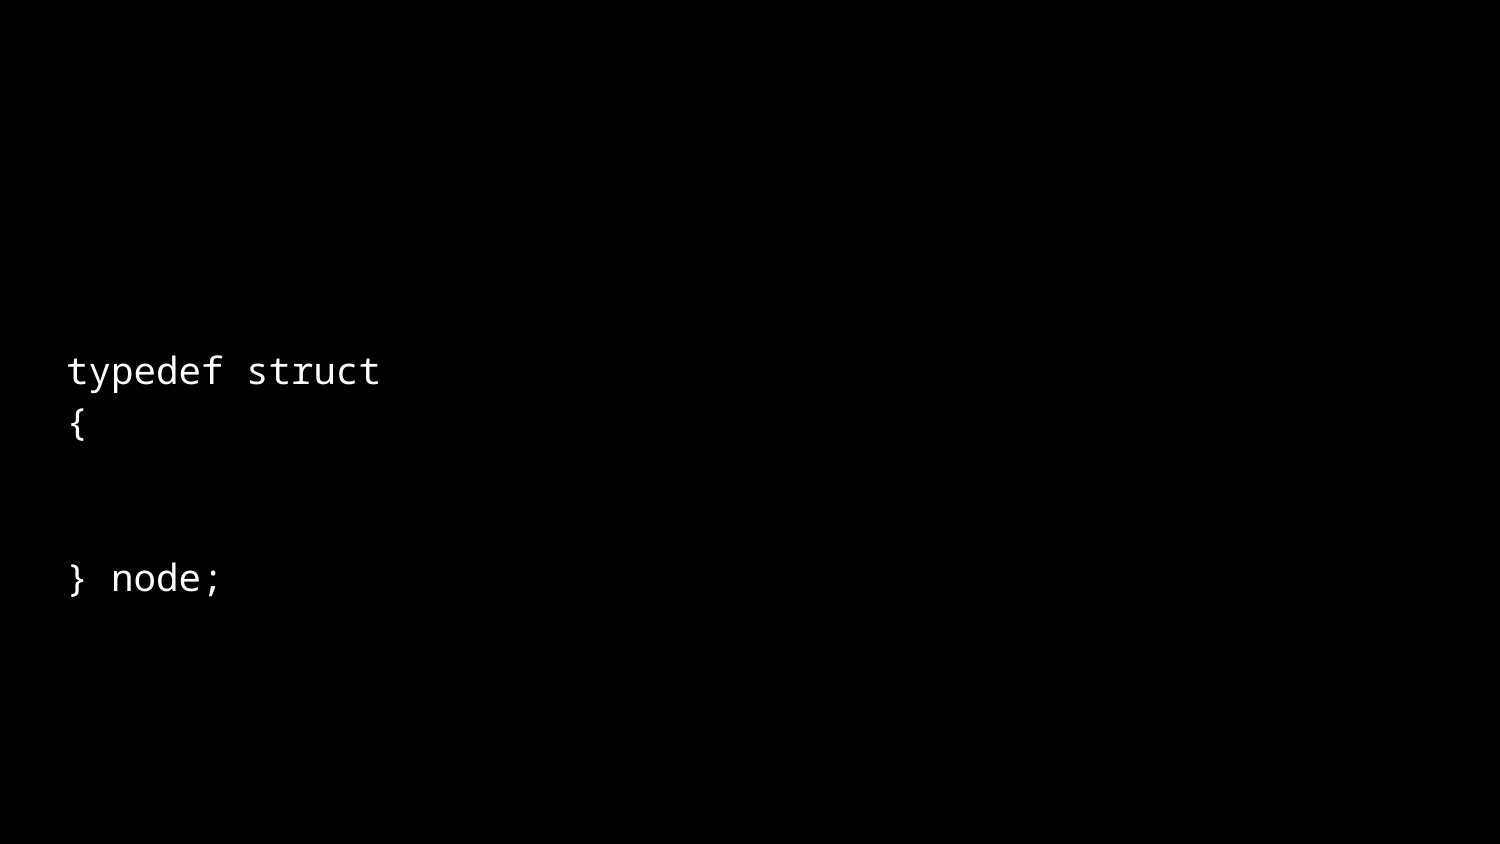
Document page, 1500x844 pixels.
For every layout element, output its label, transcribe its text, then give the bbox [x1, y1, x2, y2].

list typedef struct { } node; [51, 189, 1449, 750]
